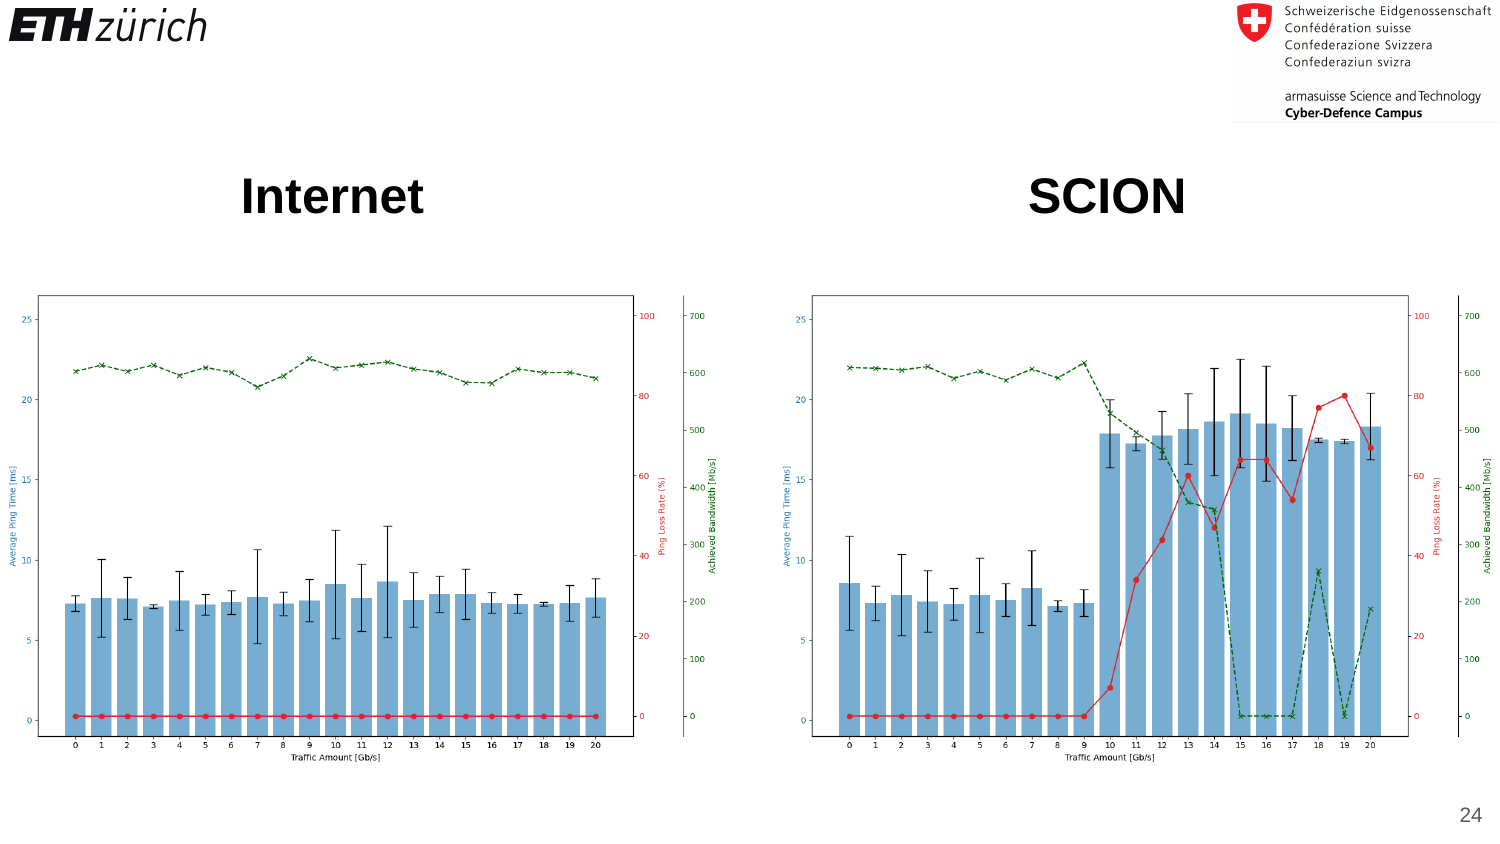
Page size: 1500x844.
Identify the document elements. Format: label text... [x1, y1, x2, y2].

picture [774, 286, 1500, 771]
picture [0, 286, 726, 771]
picture [8, 8, 207, 42]
picture [1232, 0, 1500, 123]
text_box SCION [797, 147, 1418, 237]
text_box Internet [29, 147, 650, 237]
